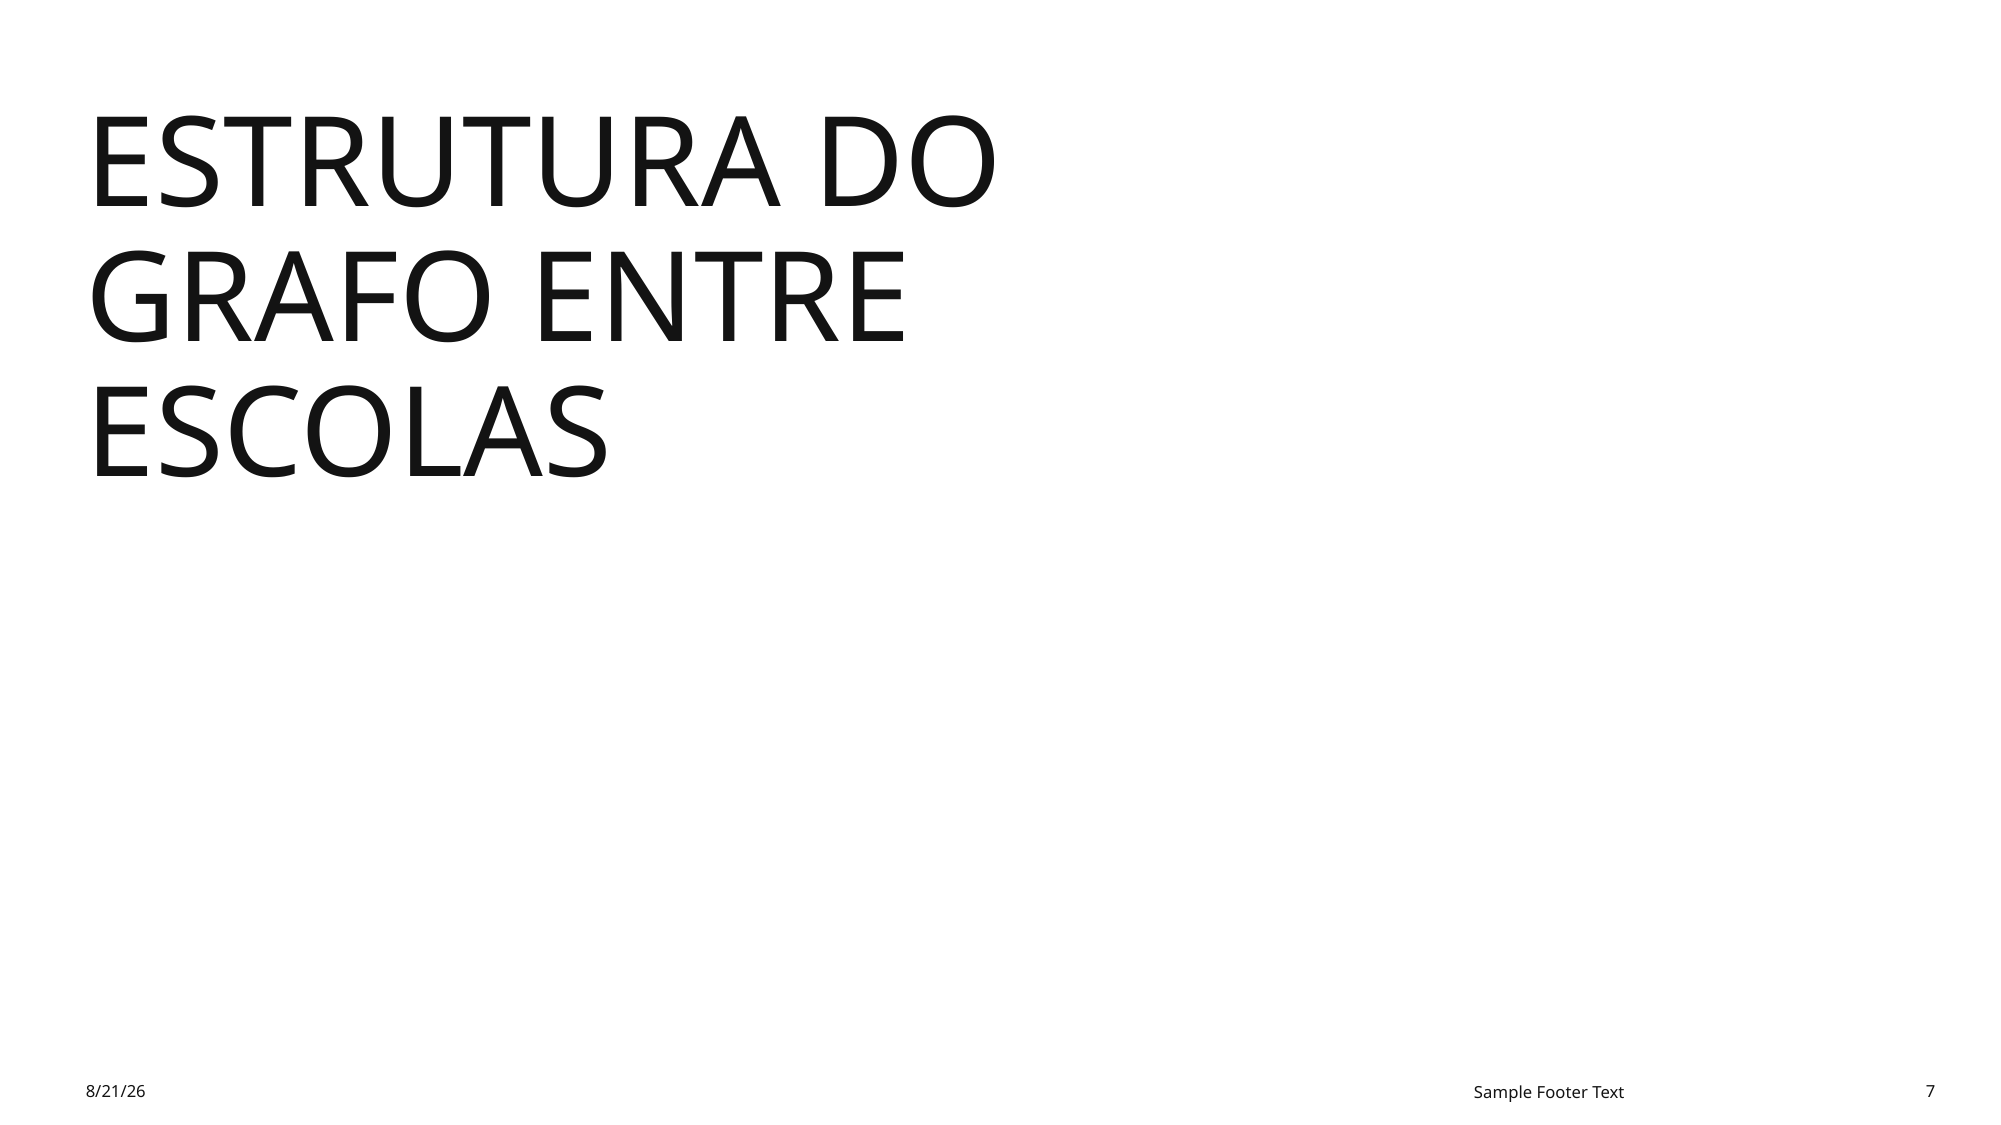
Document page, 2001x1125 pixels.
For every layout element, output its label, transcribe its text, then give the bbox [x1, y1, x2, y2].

text_box 12/2/25 [70, 1064, 537, 1120]
text_box [1910, 1064, 1986, 1120]
title Estrutura do grafo entre escolas [70, 90, 1370, 749]
text_box Sample Footer Text [1458, 1064, 1896, 1120]
